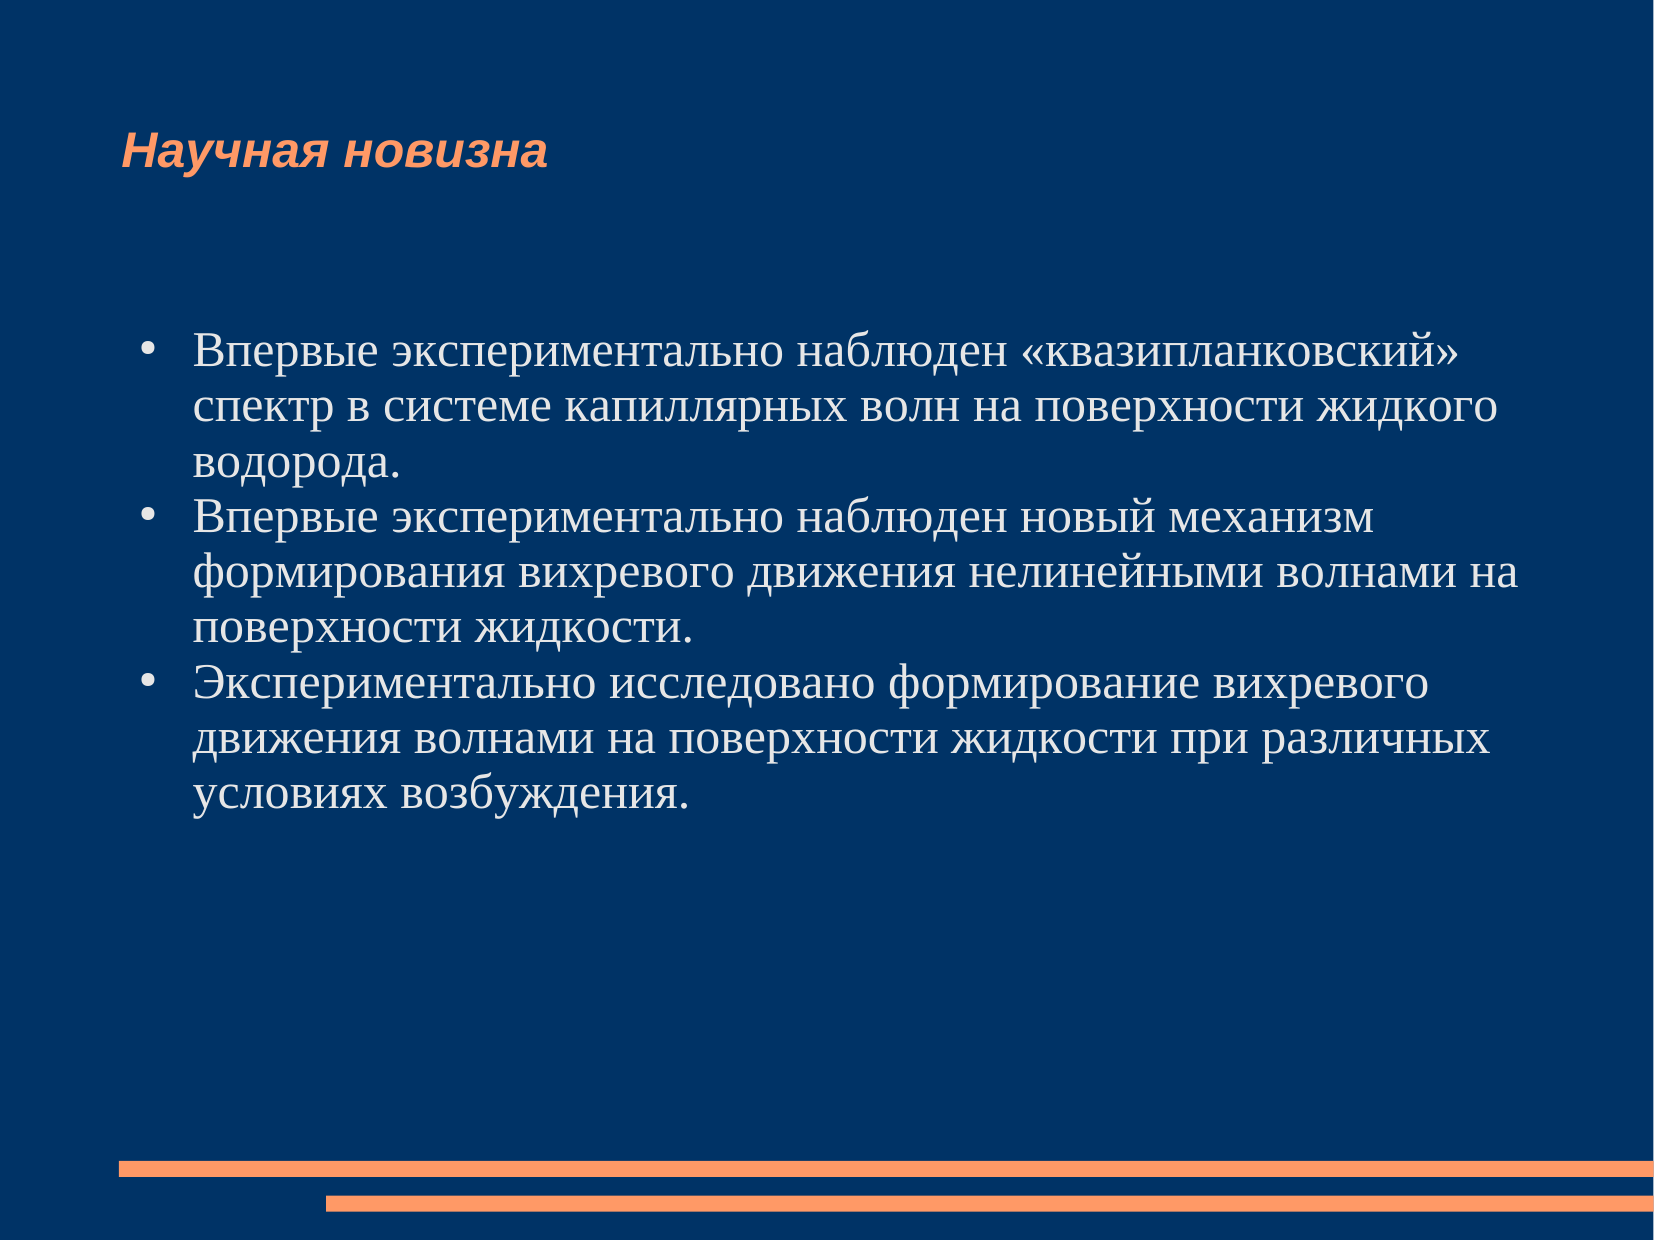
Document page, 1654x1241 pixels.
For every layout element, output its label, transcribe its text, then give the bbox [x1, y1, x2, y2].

title Научная новизна [121, 46, 1534, 254]
list Впервые экспериментально наблюден «квазипланковский» спектр в системе капиллярных волн на поверхности жидкого водорода. Впервые экспериментально наблюден новый механизм формирования вихревого движения нелинейными волнами на поверхности жидкости. Экспериментально исследовано формирование вихревого движения волнами на поверхности жидкости при различных условиях возбуждения. [121, 322, 1561, 1042]
